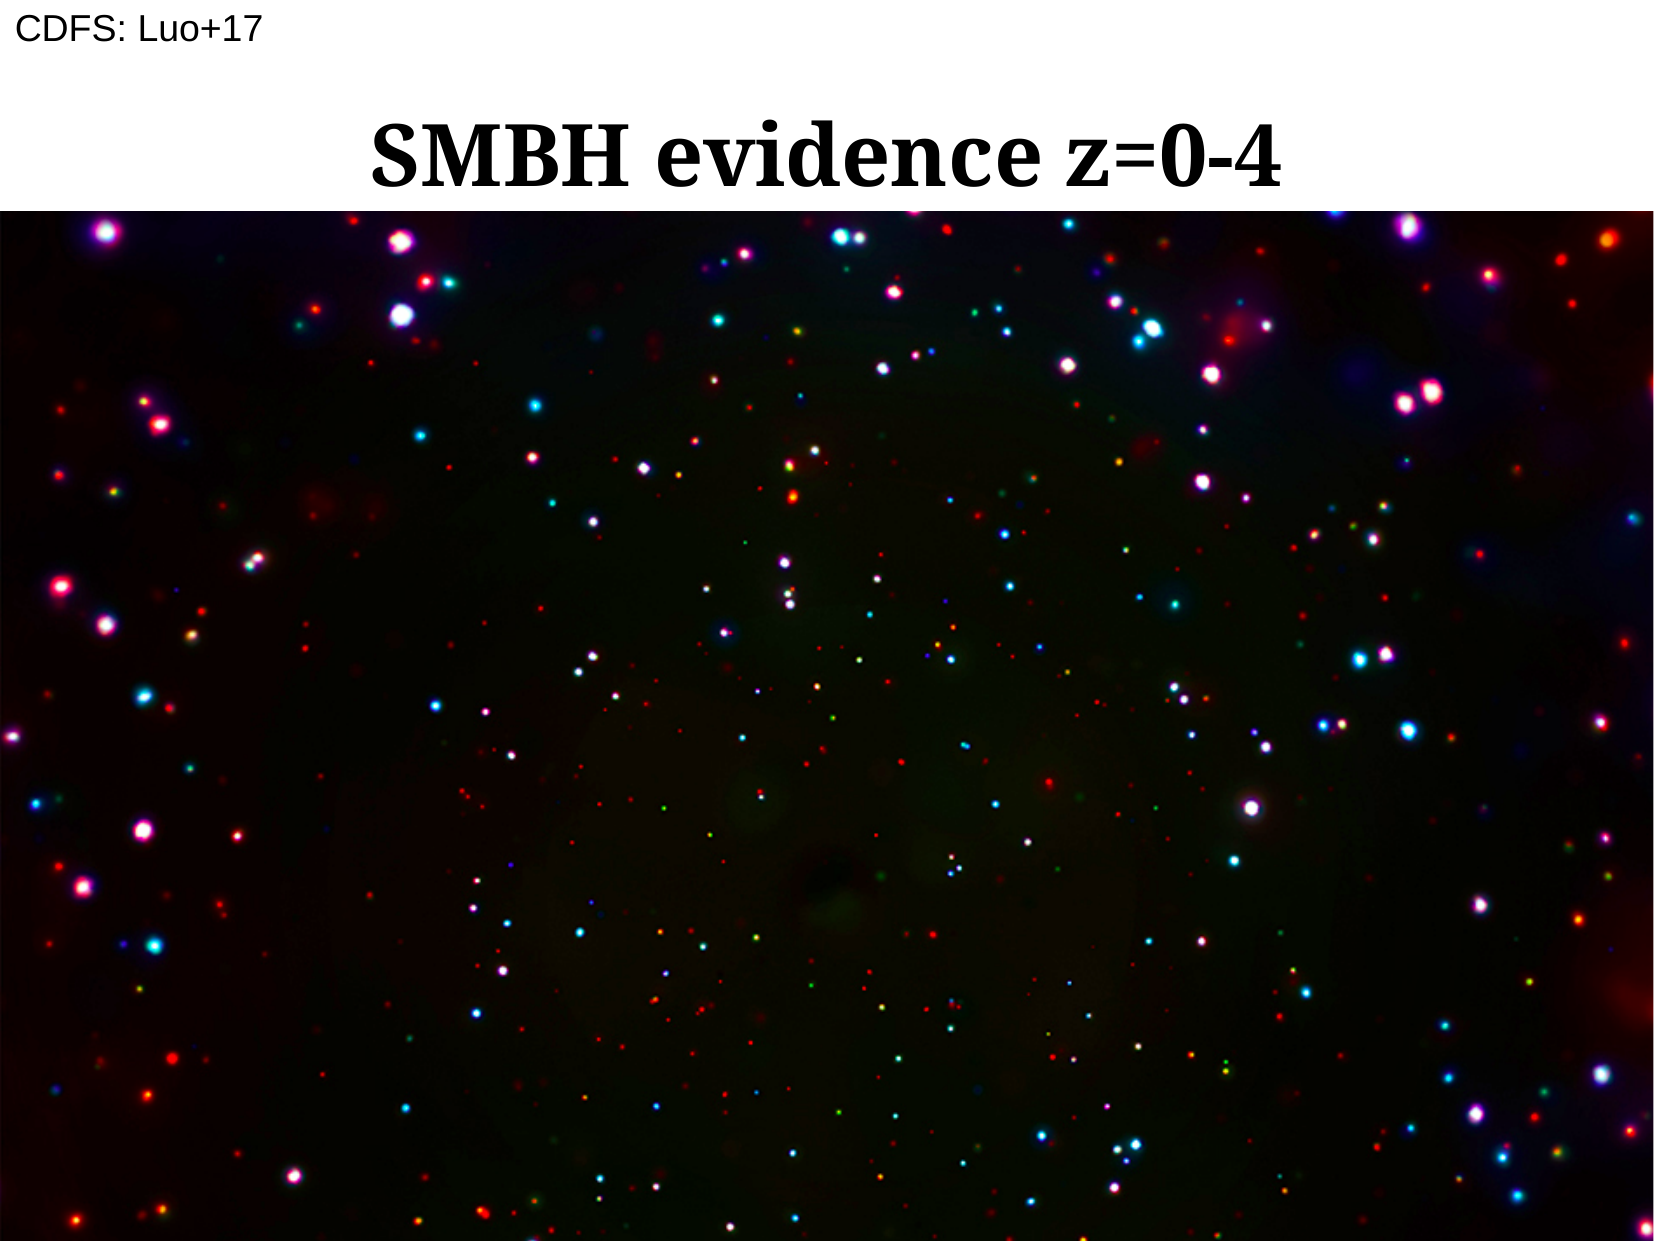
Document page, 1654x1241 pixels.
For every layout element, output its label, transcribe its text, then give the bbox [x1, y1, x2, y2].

title SMBH evidence z=0-4 [82, 49, 1571, 211]
text_box CDFS: Luo+17 [0, 0, 279, 57]
picture [0, 211, 1654, 1241]
